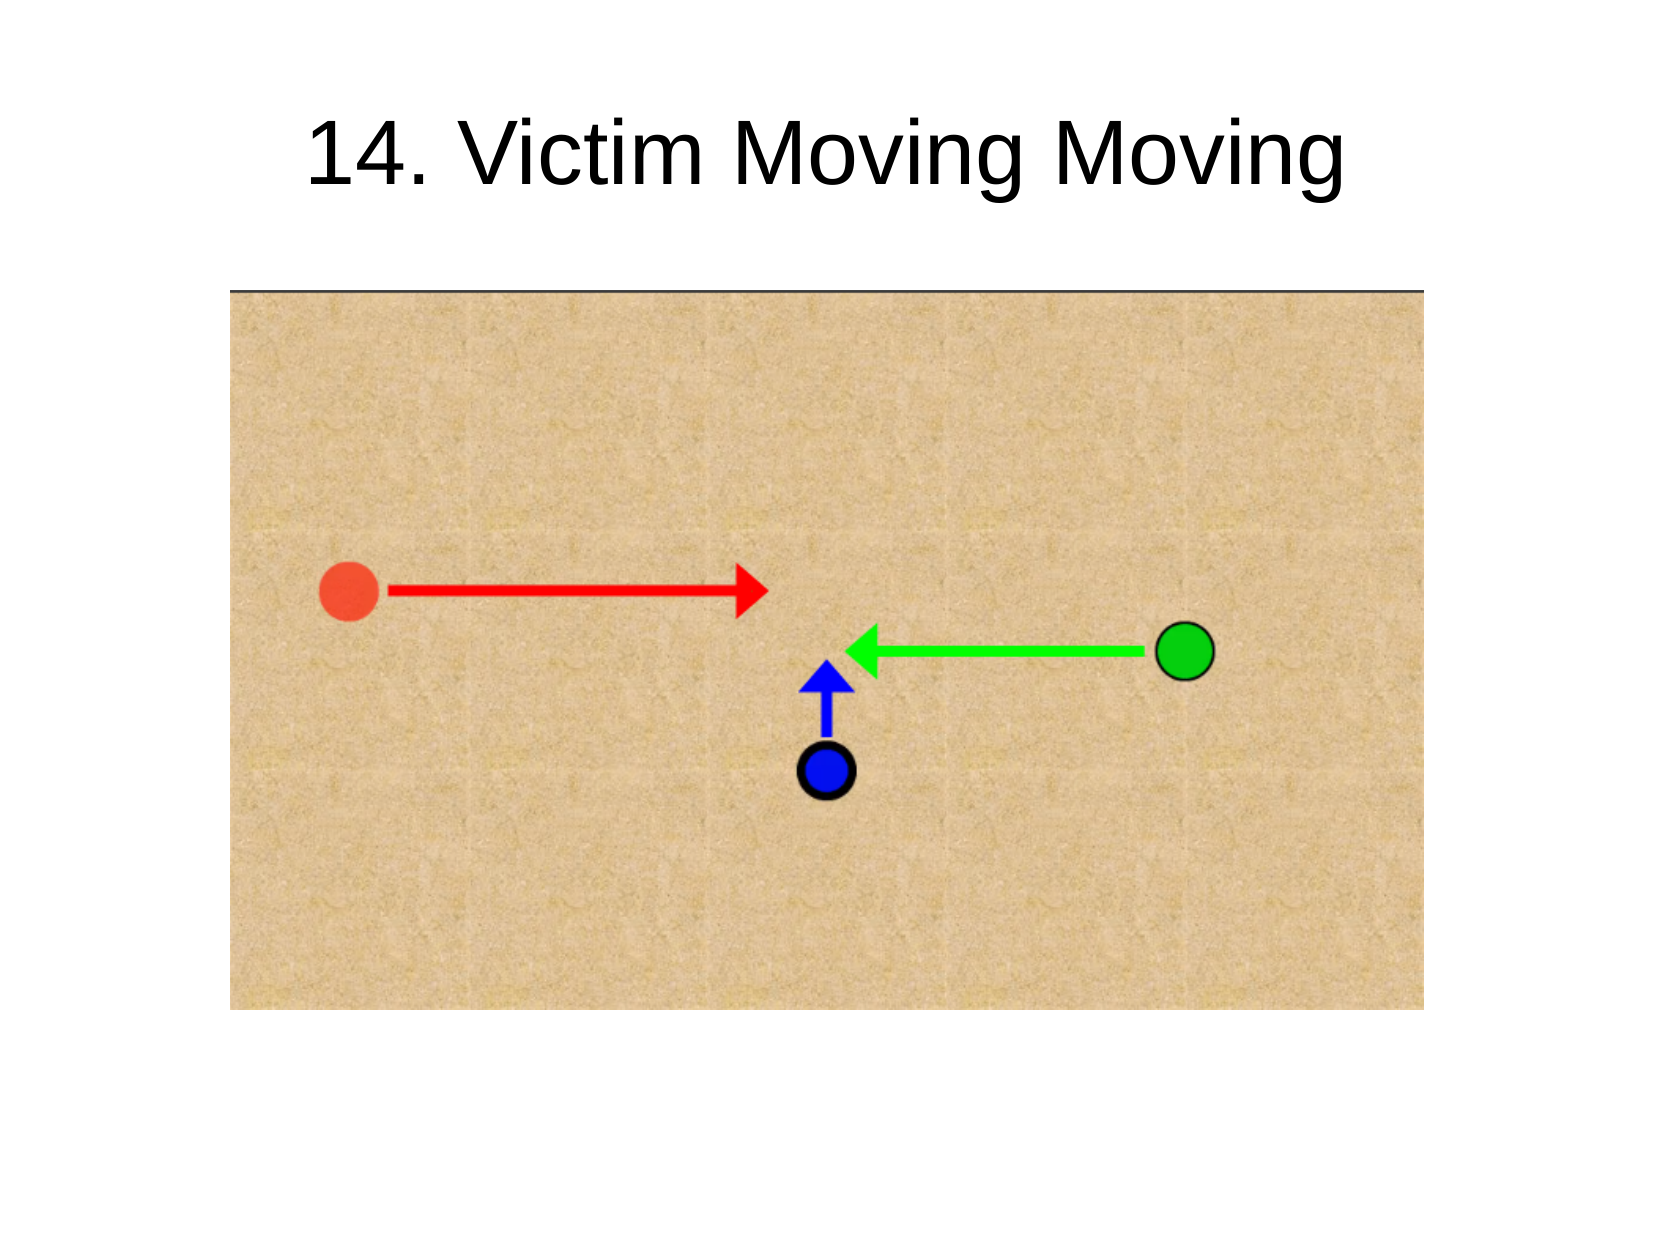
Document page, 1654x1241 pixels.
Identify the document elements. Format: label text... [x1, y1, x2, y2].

picture [230, 290, 1424, 1010]
title 14. Victim Moving Moving [82, 49, 1571, 257]
